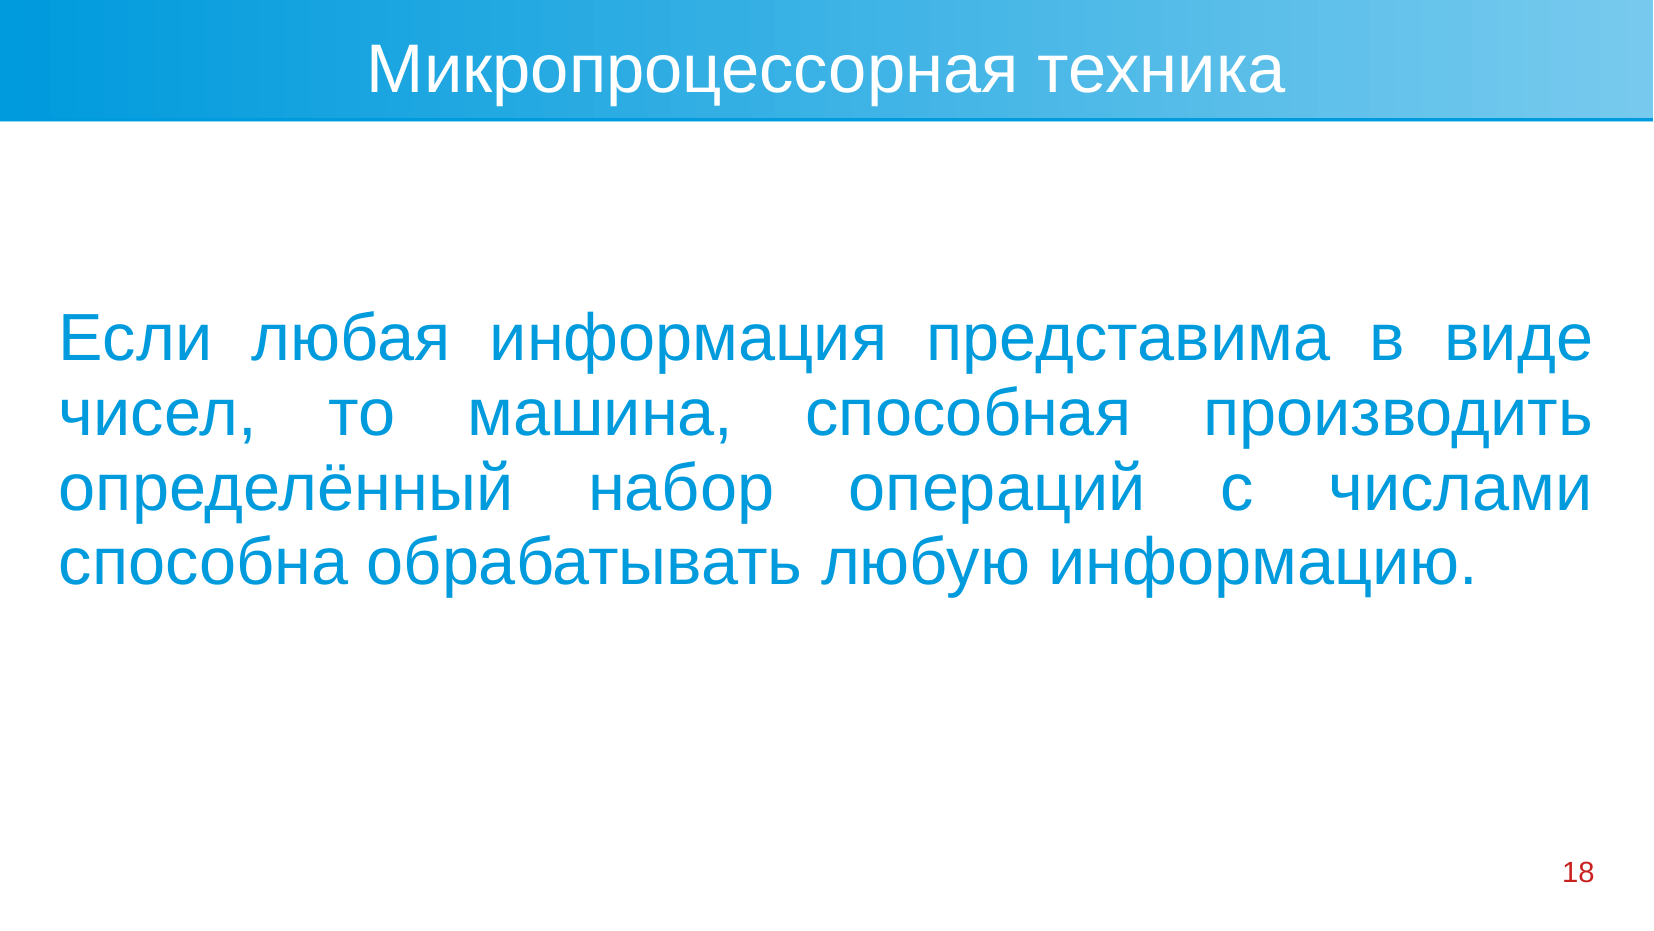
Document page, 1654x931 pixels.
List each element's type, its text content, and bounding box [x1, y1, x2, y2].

title Микропроцессорная техника [59, 29, 1595, 108]
list Если любая информация представима в виде чисел, то машина, способная производить определённый набор операций с числами способна обрабатывать любую информацию. [59, 300, 1595, 826]
